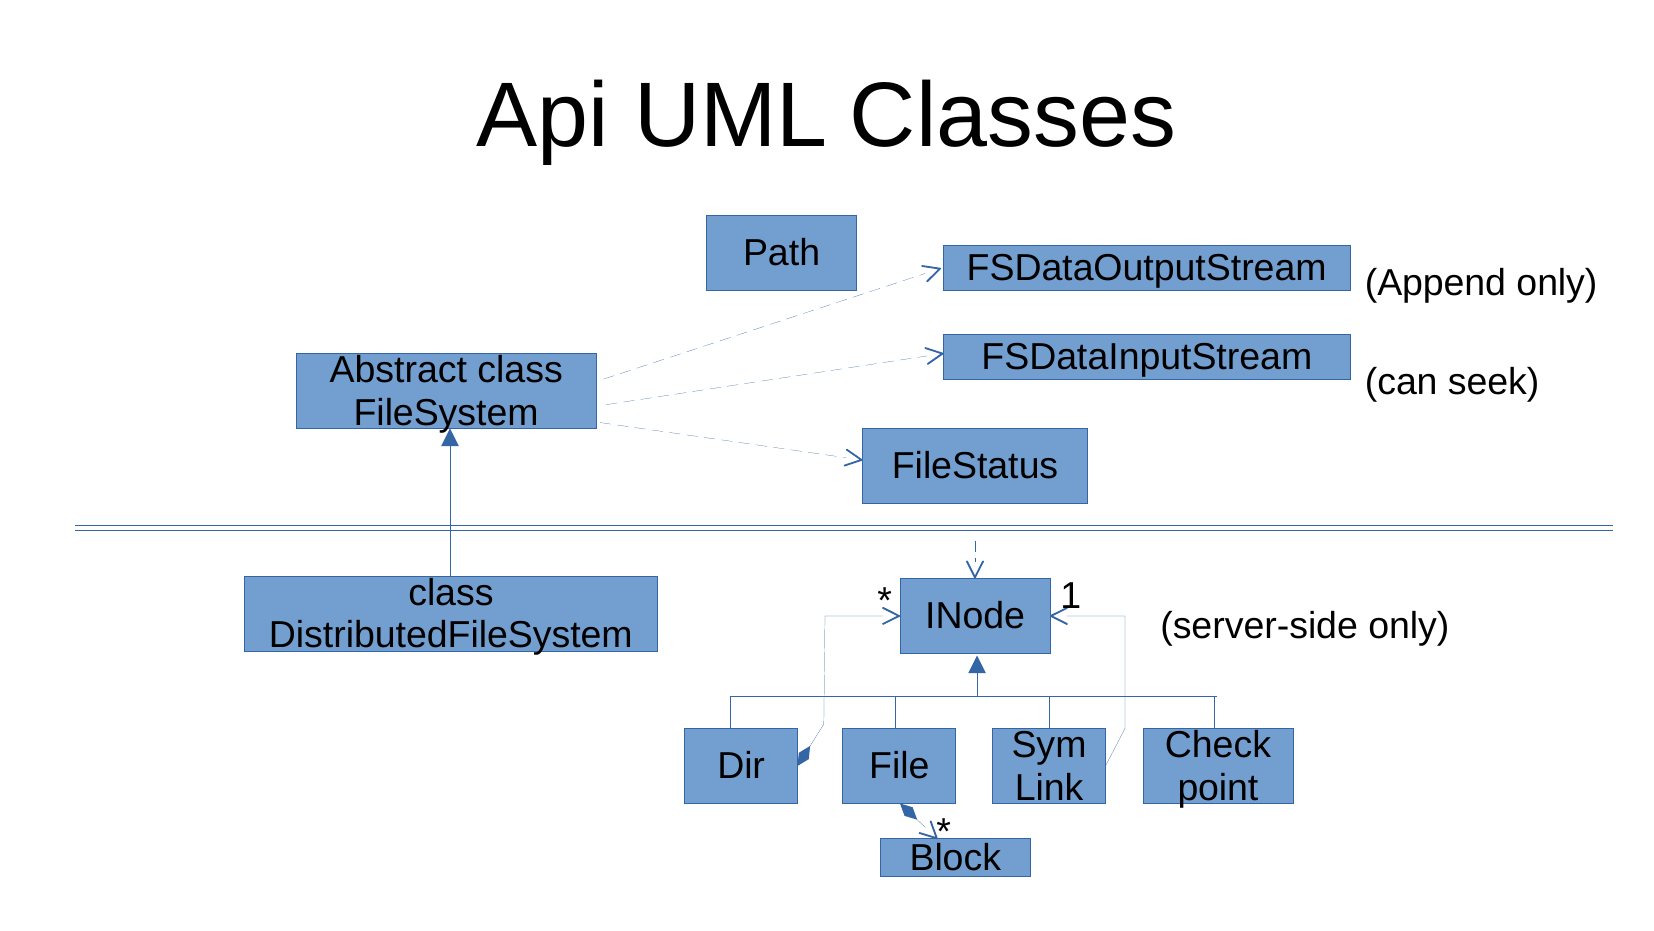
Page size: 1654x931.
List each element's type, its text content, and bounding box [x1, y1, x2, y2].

text_box class DistributedFileSystem [244, 576, 658, 652]
text_box * [862, 572, 907, 630]
title Api UML Classes [82, 37, 1571, 193]
text_box (server-side only) [1145, 596, 1465, 654]
text_box FileStatus [862, 428, 1088, 504]
text_box Checkpoint [1143, 728, 1294, 804]
text_box INode [900, 578, 1051, 654]
text_box (can seek) [1350, 353, 1555, 411]
text_box 1 [1045, 566, 1096, 624]
text_box Path [706, 215, 857, 291]
text_box Block [916, 858, 928, 867]
text_box (Append only) [1350, 254, 1613, 311]
text_box * [921, 802, 966, 860]
text_box SymLink [992, 728, 1106, 804]
text_box Abstract class FileSystem [296, 353, 597, 429]
text_box Block [880, 838, 1031, 877]
text_box FSDataOutputStream [943, 245, 1351, 291]
text_box Dir [684, 728, 798, 804]
text_box FSDataInputStream [943, 334, 1351, 380]
text_box File [842, 728, 956, 804]
